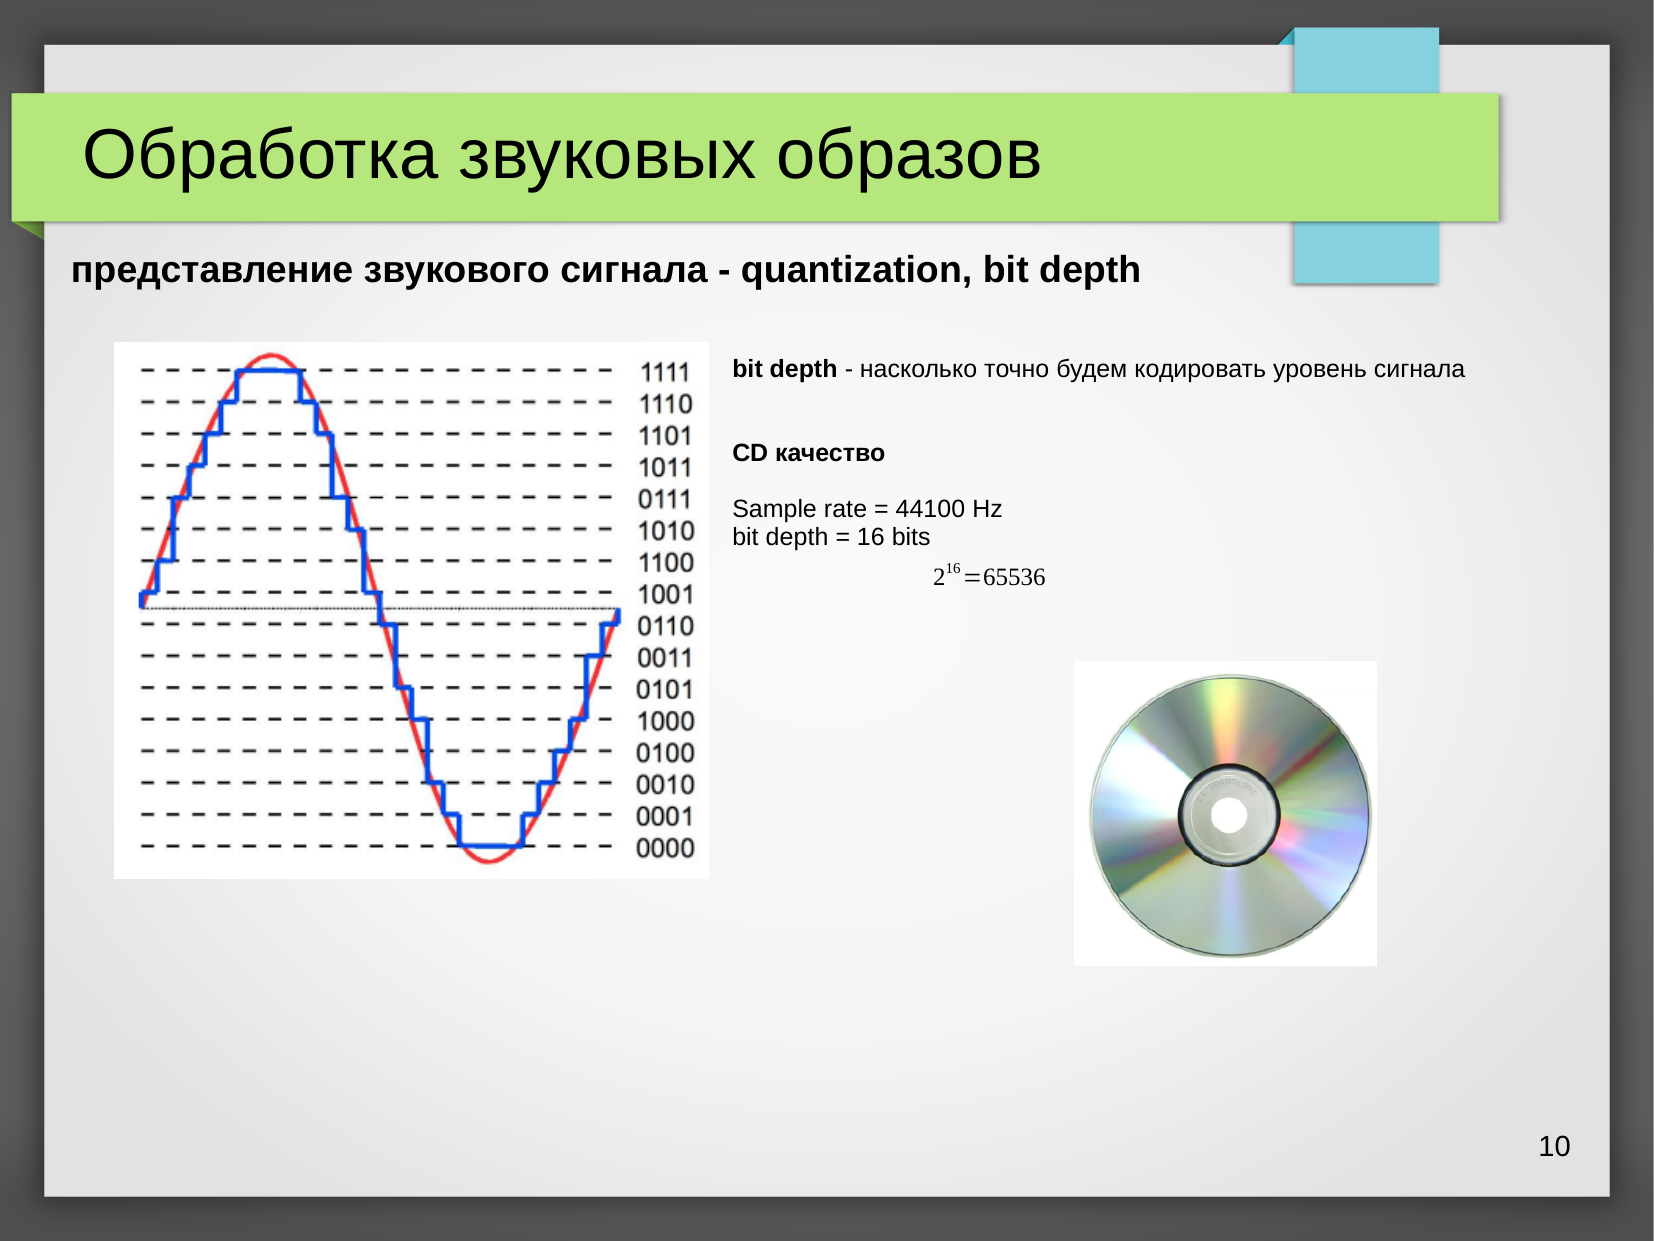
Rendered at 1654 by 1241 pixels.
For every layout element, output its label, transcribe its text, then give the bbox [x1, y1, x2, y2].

picture [0, 0, 1654, 1241]
text_box bit depth - насколько точно будем кодировать уровень сигнала CD качество Sample rate = 44100 Hz bit depth = 16 bits [732, 354, 1583, 607]
text_box представление звукового сигнала - quantization, bit depth [70, 248, 1288, 297]
title Обработка звуковых образов [82, 114, 1406, 194]
chart [933, 559, 1047, 591]
